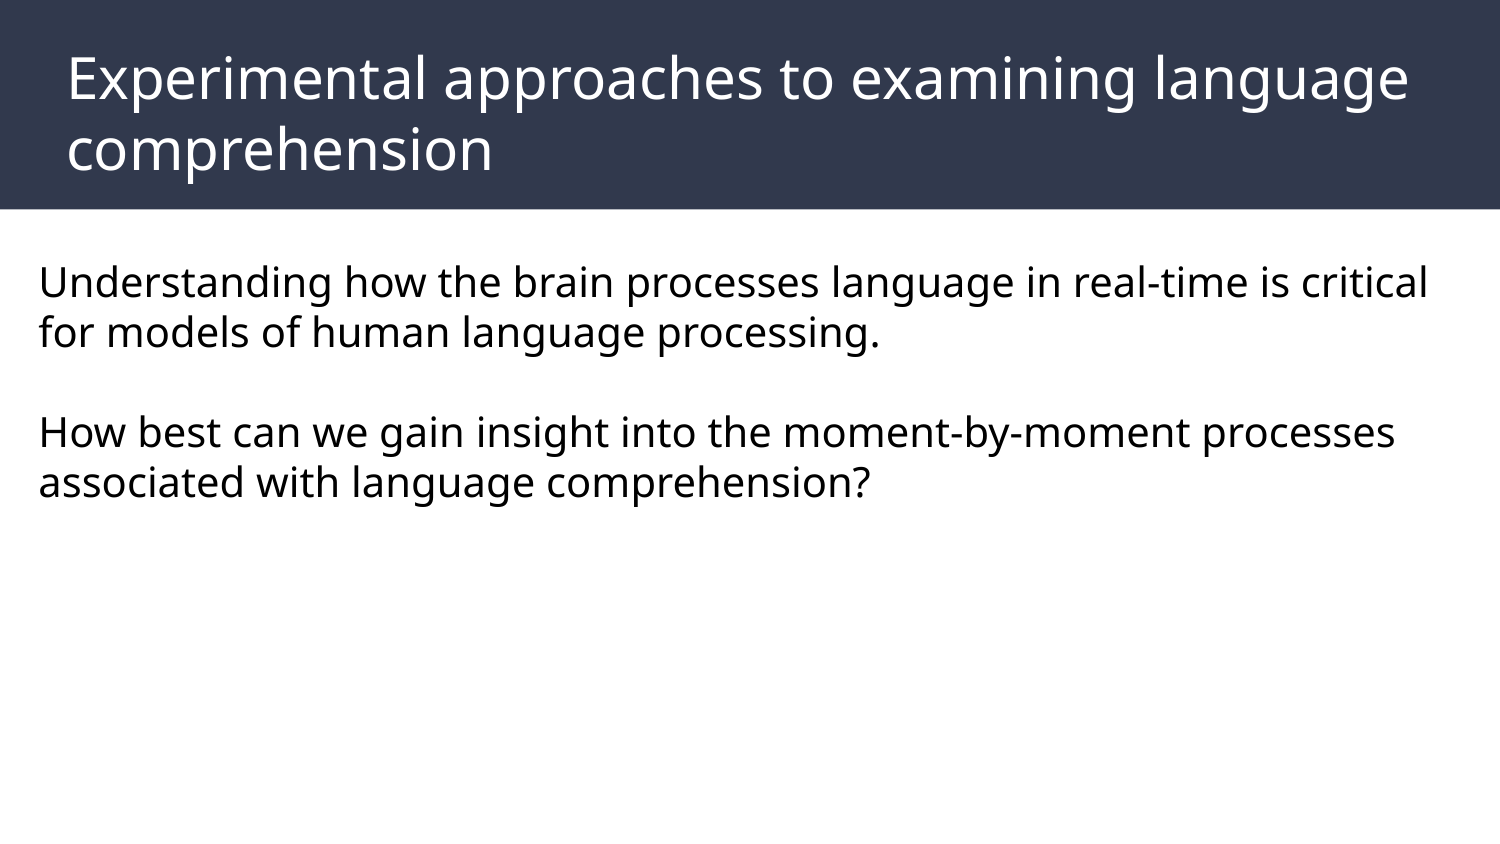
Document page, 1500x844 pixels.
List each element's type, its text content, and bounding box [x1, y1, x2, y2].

title Experimental approaches to examining language comprehension [51, 26, 1449, 129]
text_box Understanding how the brain processes language in real-time is critical for models of human language processing. How best can we gain insight into the moment-by-moment processes associated with language comprehension? [23, 240, 1476, 825]
